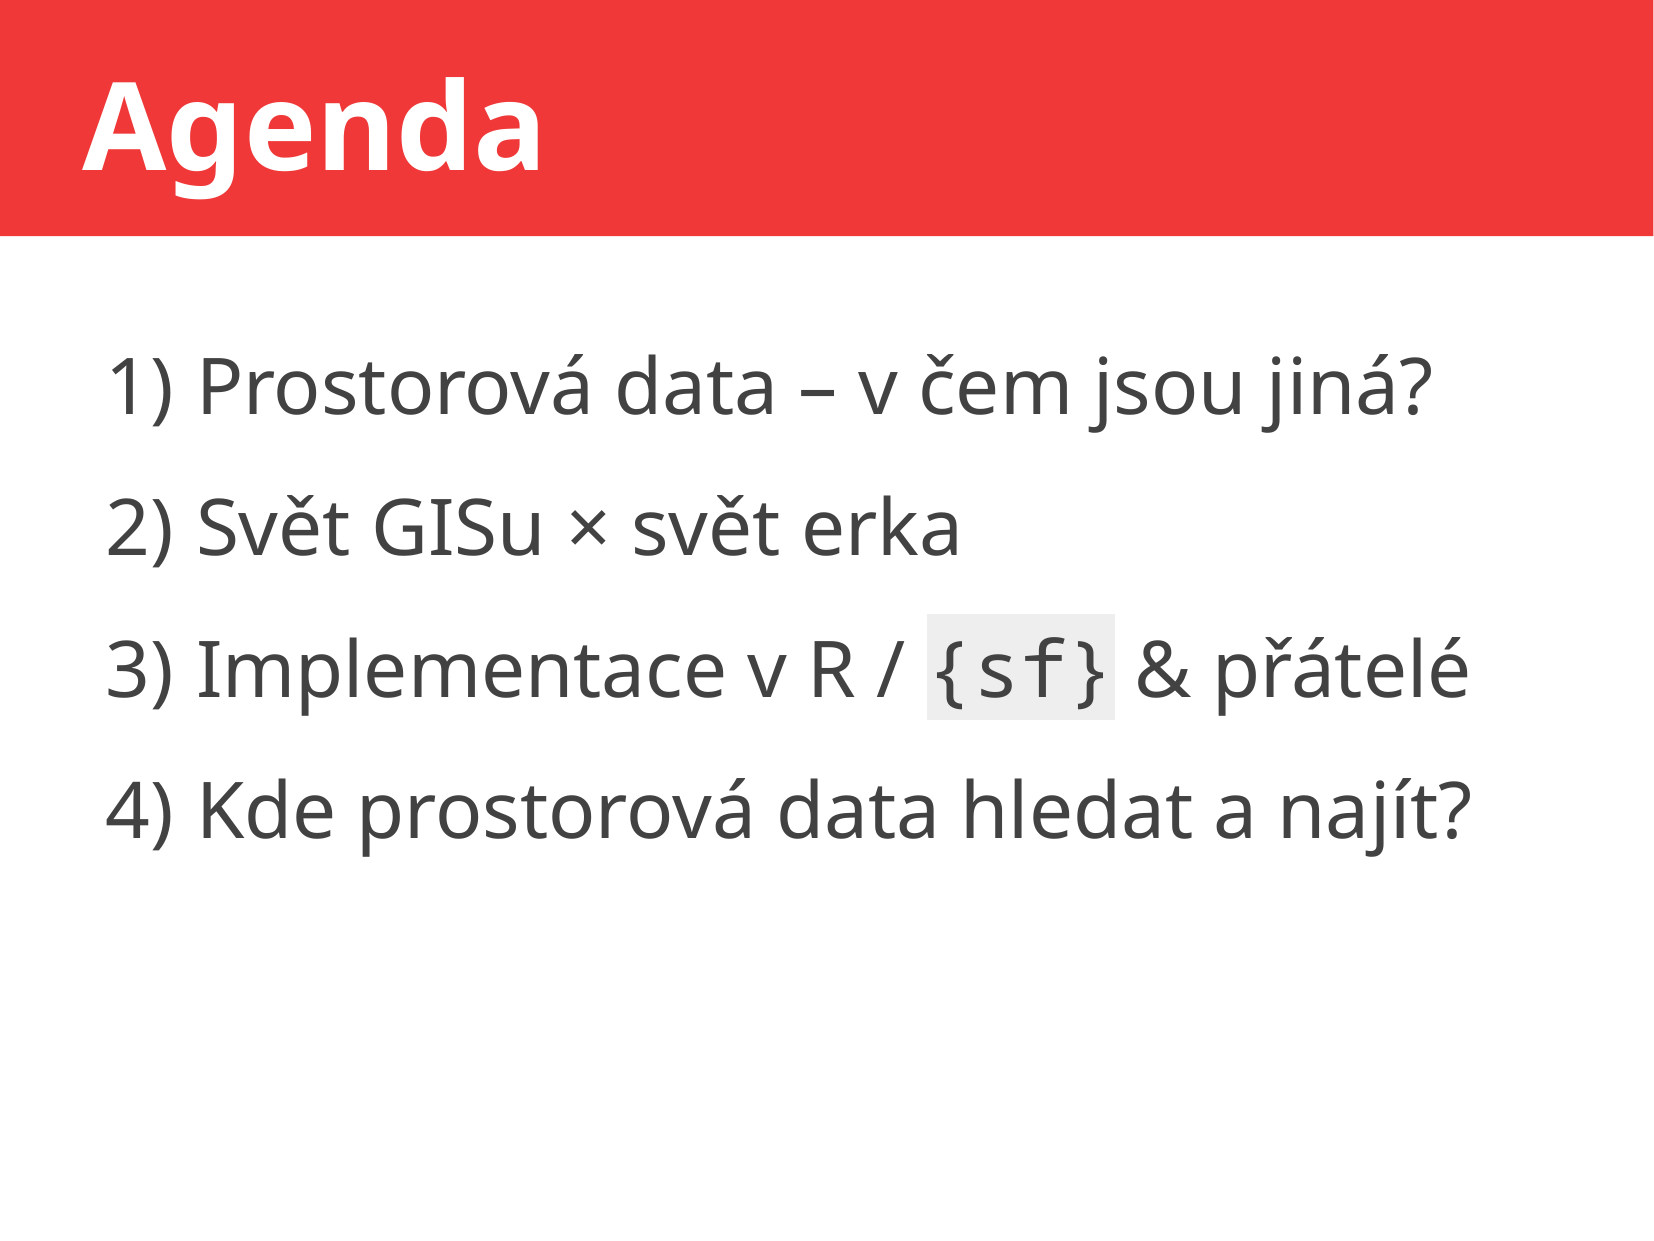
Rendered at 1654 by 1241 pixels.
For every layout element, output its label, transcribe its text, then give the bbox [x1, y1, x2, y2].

list Prostorová data – v čem jsou jiná? Svět GISu × svět erka Implementace v R / {sf} & přátelé Kde prostorová data hledat a najít? [79, 330, 1560, 1096]
title Agenda [82, 19, 1571, 227]
